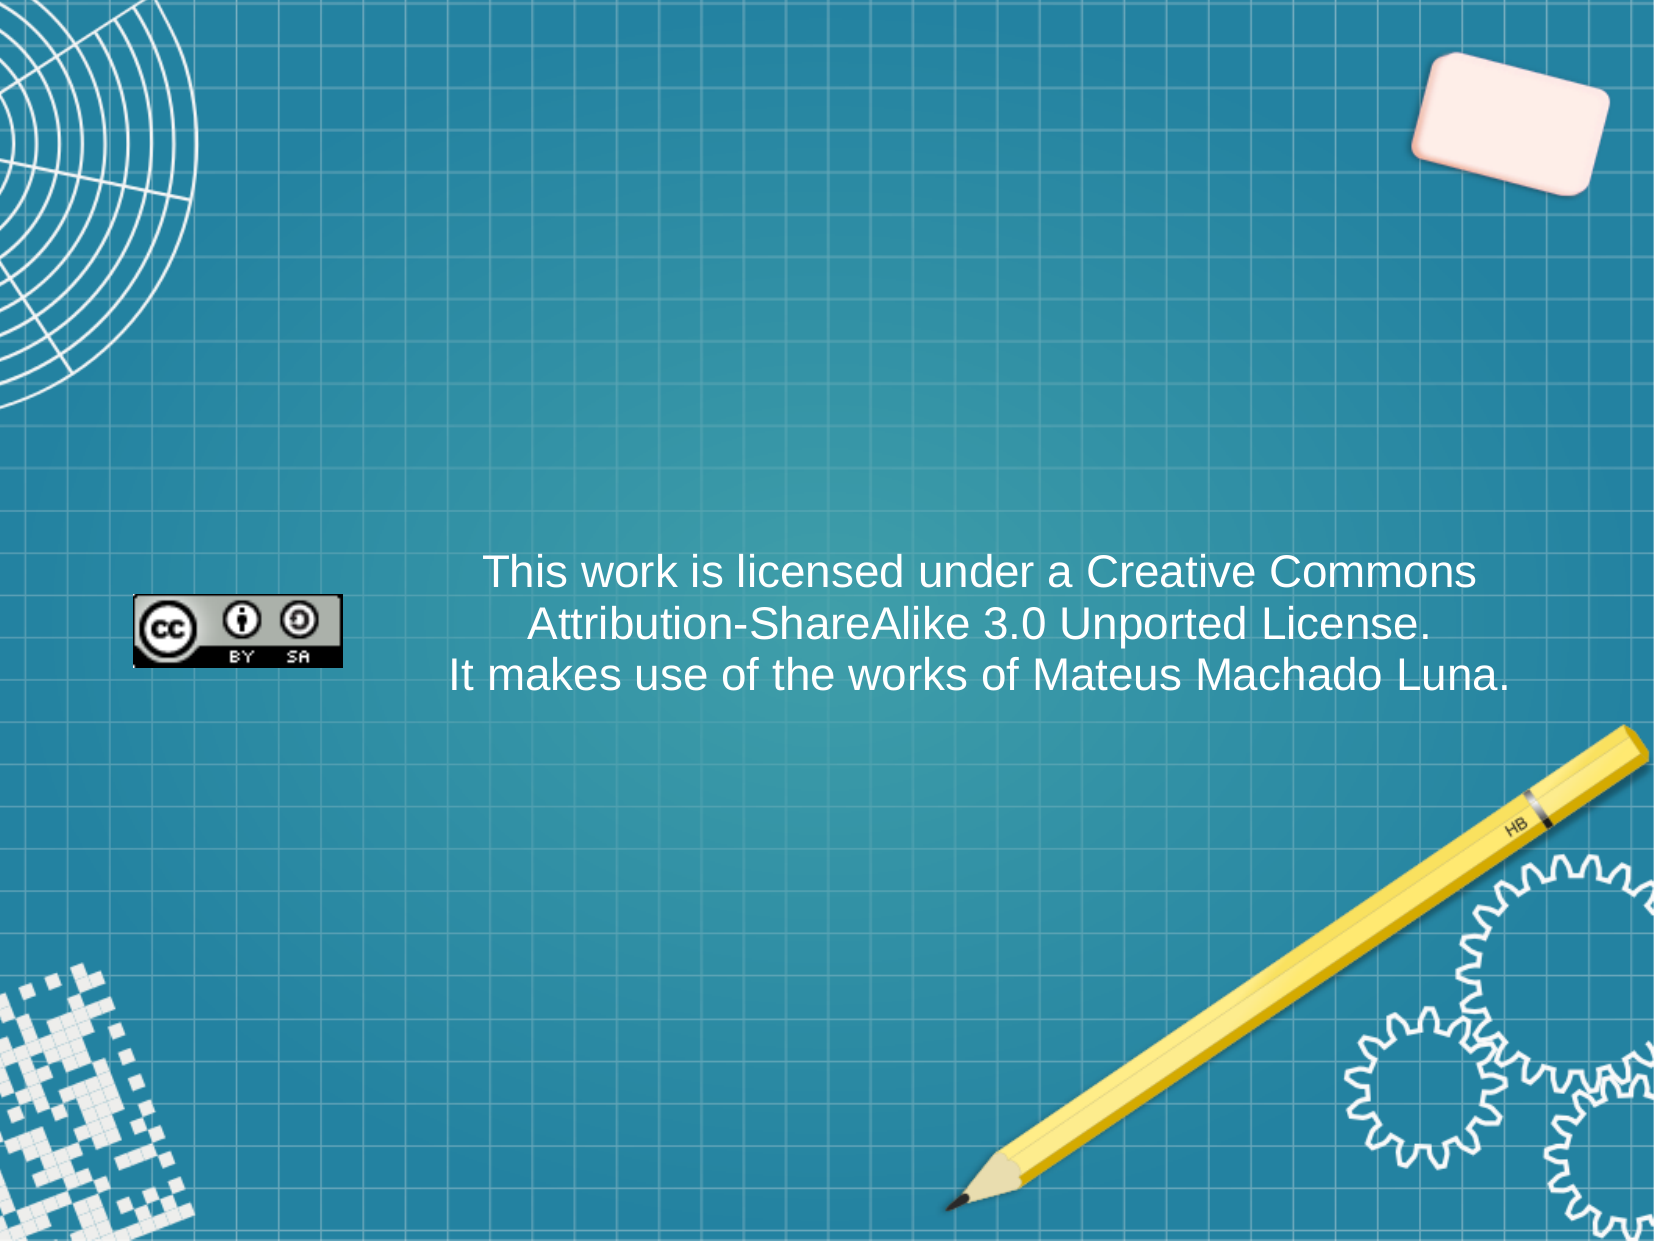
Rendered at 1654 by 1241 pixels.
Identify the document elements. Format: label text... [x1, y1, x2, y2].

title This work is licensed under a Creative Commons Attribution-ShareAlike 3.0 Unported License. It makes use of the works of Mateus Machado Luna. [389, 519, 1571, 727]
picture [0, 0, 1654, 1241]
